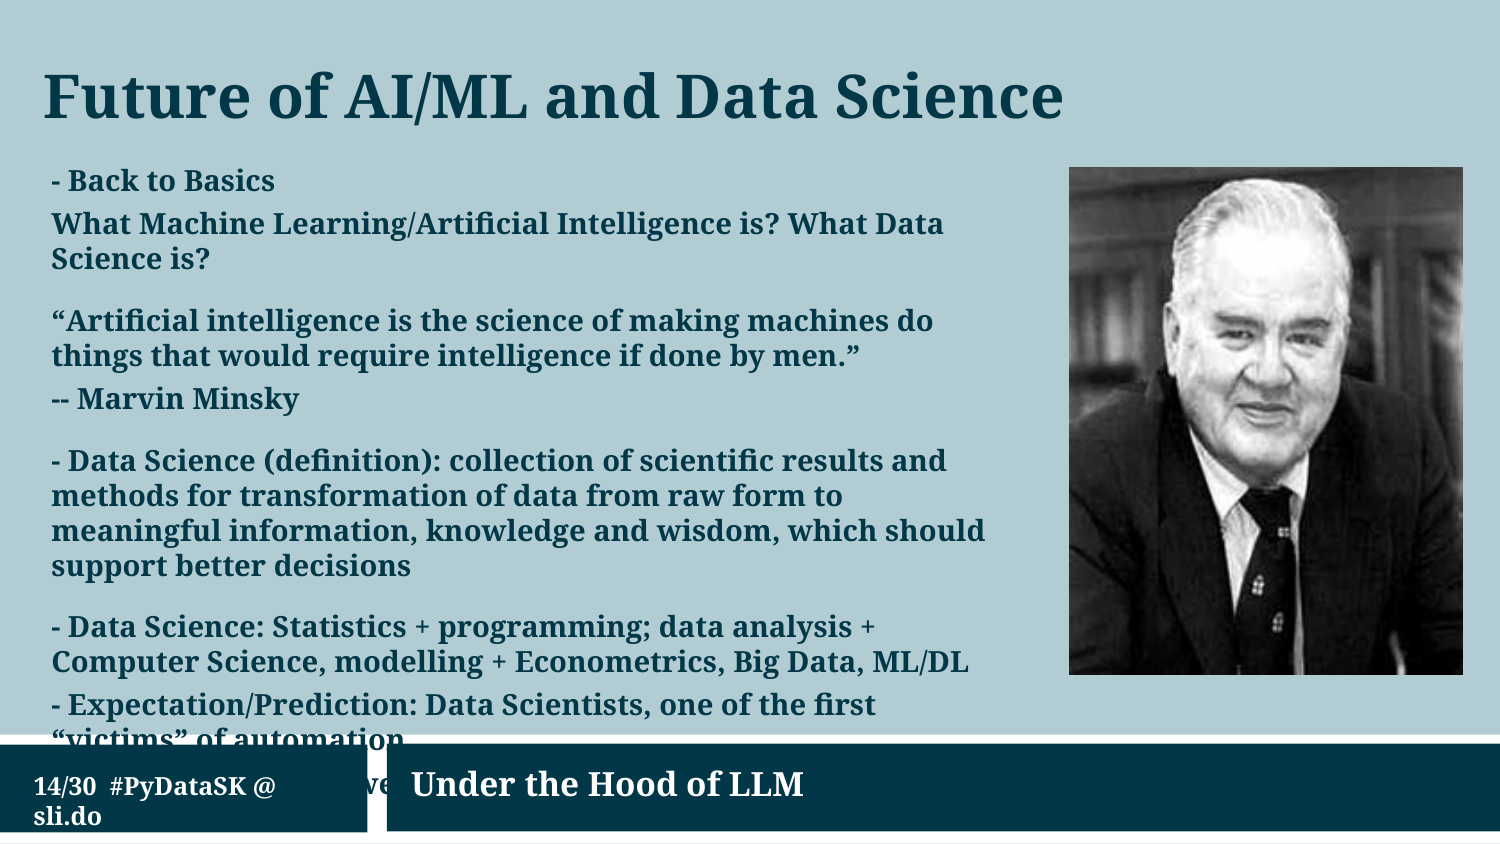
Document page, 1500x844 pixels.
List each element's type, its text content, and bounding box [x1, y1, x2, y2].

picture [1069, 167, 1463, 675]
text_box 14/30 #PyDataSK @ sli.do [22, 764, 362, 808]
text_box Under the Hood of LLM [400, 740, 1500, 826]
text_box - Back to Basics What Machine Learning/Artificial Intelligence is? What Data Science is? “Artificial intelligence is the science of making machines do things that would require intelligence if done by men.” -- Marvin Minsky - Data Science (definition): collection of scientific results and methods for transformation of data from raw form to meaningful information, knowledge and wisdom, which should support better decisions - Data Science: Statistics + programming; data analysis + Computer Science, modelling + Econometrics, Big Data, ML/DL - Expectation/Prediction: Data Scientists, one of the first “victims” of automation - Is Data Reality? Do we model reality? (noise/signal) [40, 156, 1024, 709]
text_box Future of AI/ML and Data Science [32, 33, 1475, 156]
